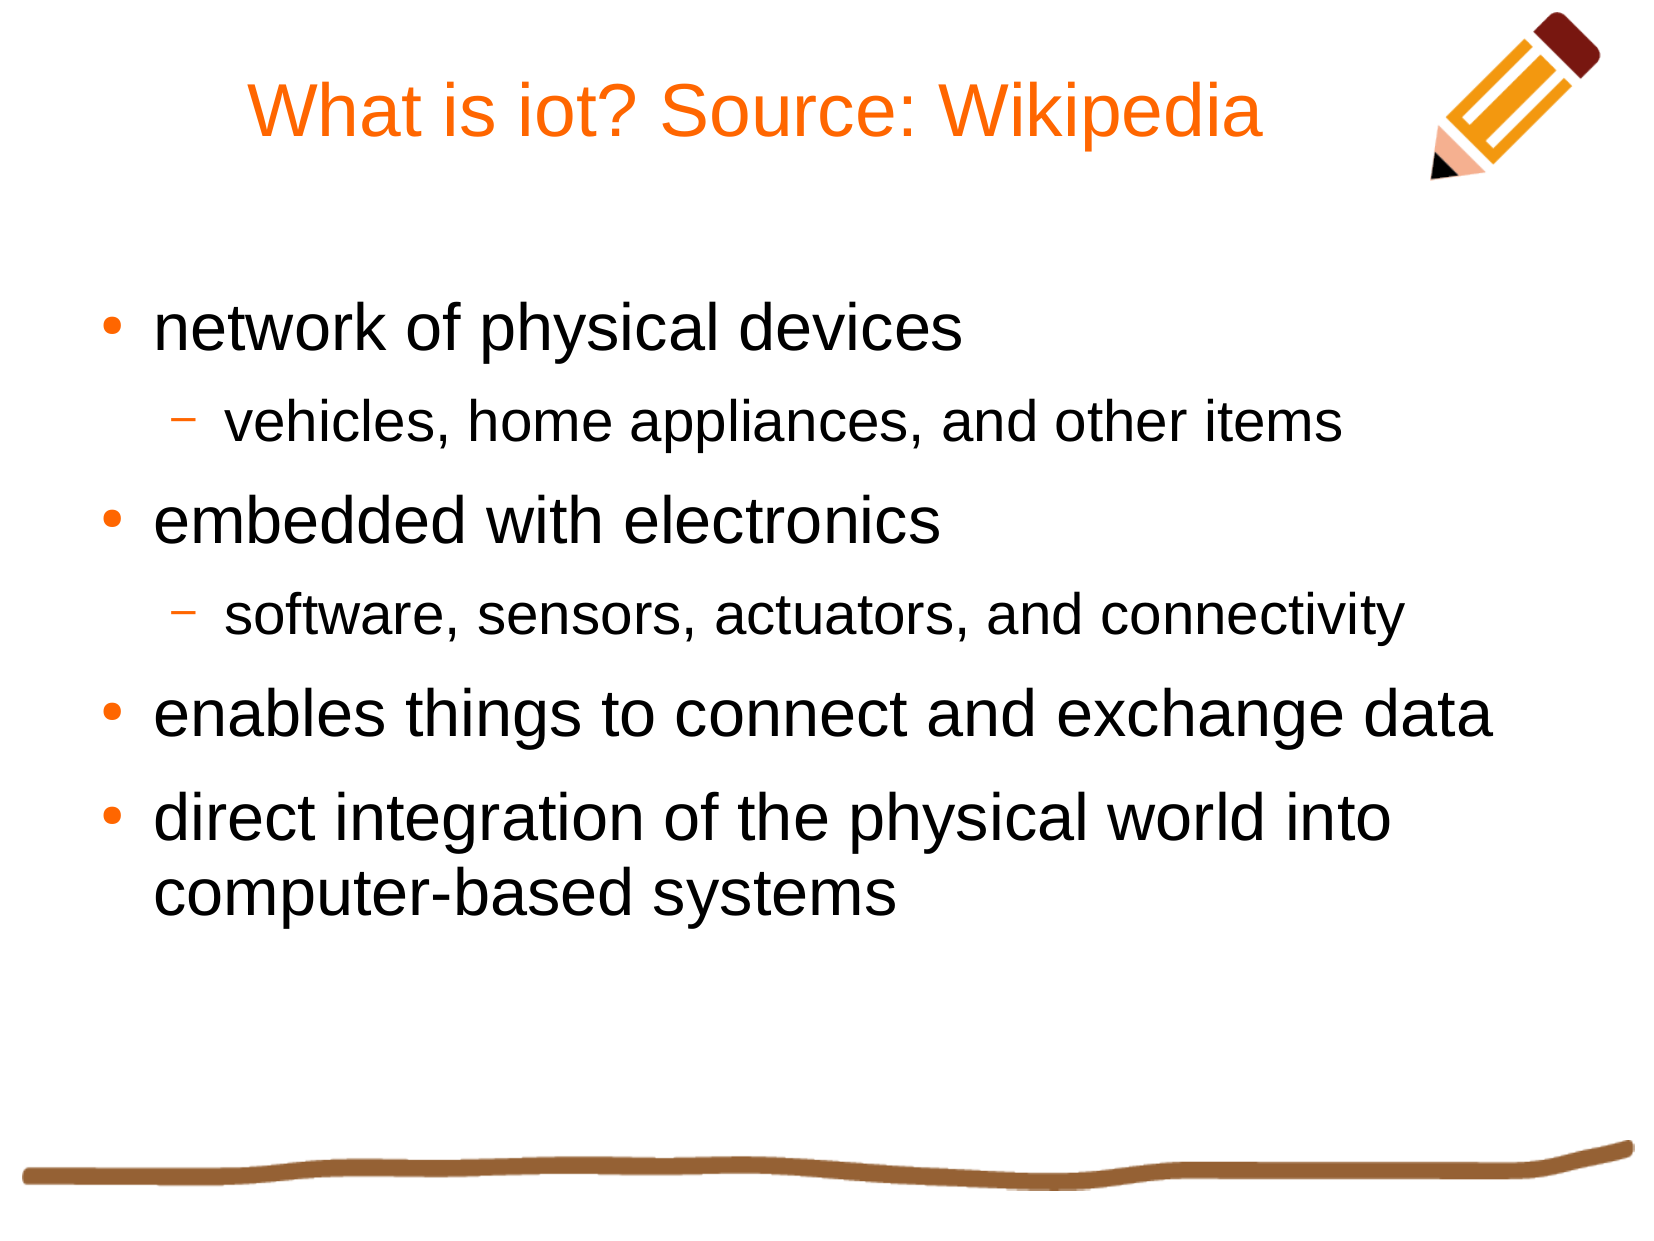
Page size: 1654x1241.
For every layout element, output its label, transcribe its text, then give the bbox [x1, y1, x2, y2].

picture [22, 1140, 1635, 1191]
list network of physical devices vehicles, home appliances, and other items embedded with electronics software, sensors, actuators, and connectivity enables things to connect and exchange data direct integration of the physical world into computer-based systems [82, 290, 1571, 1122]
title What is iot? Source: Wikipedia [82, 49, 1430, 172]
picture [1430, 12, 1601, 181]
